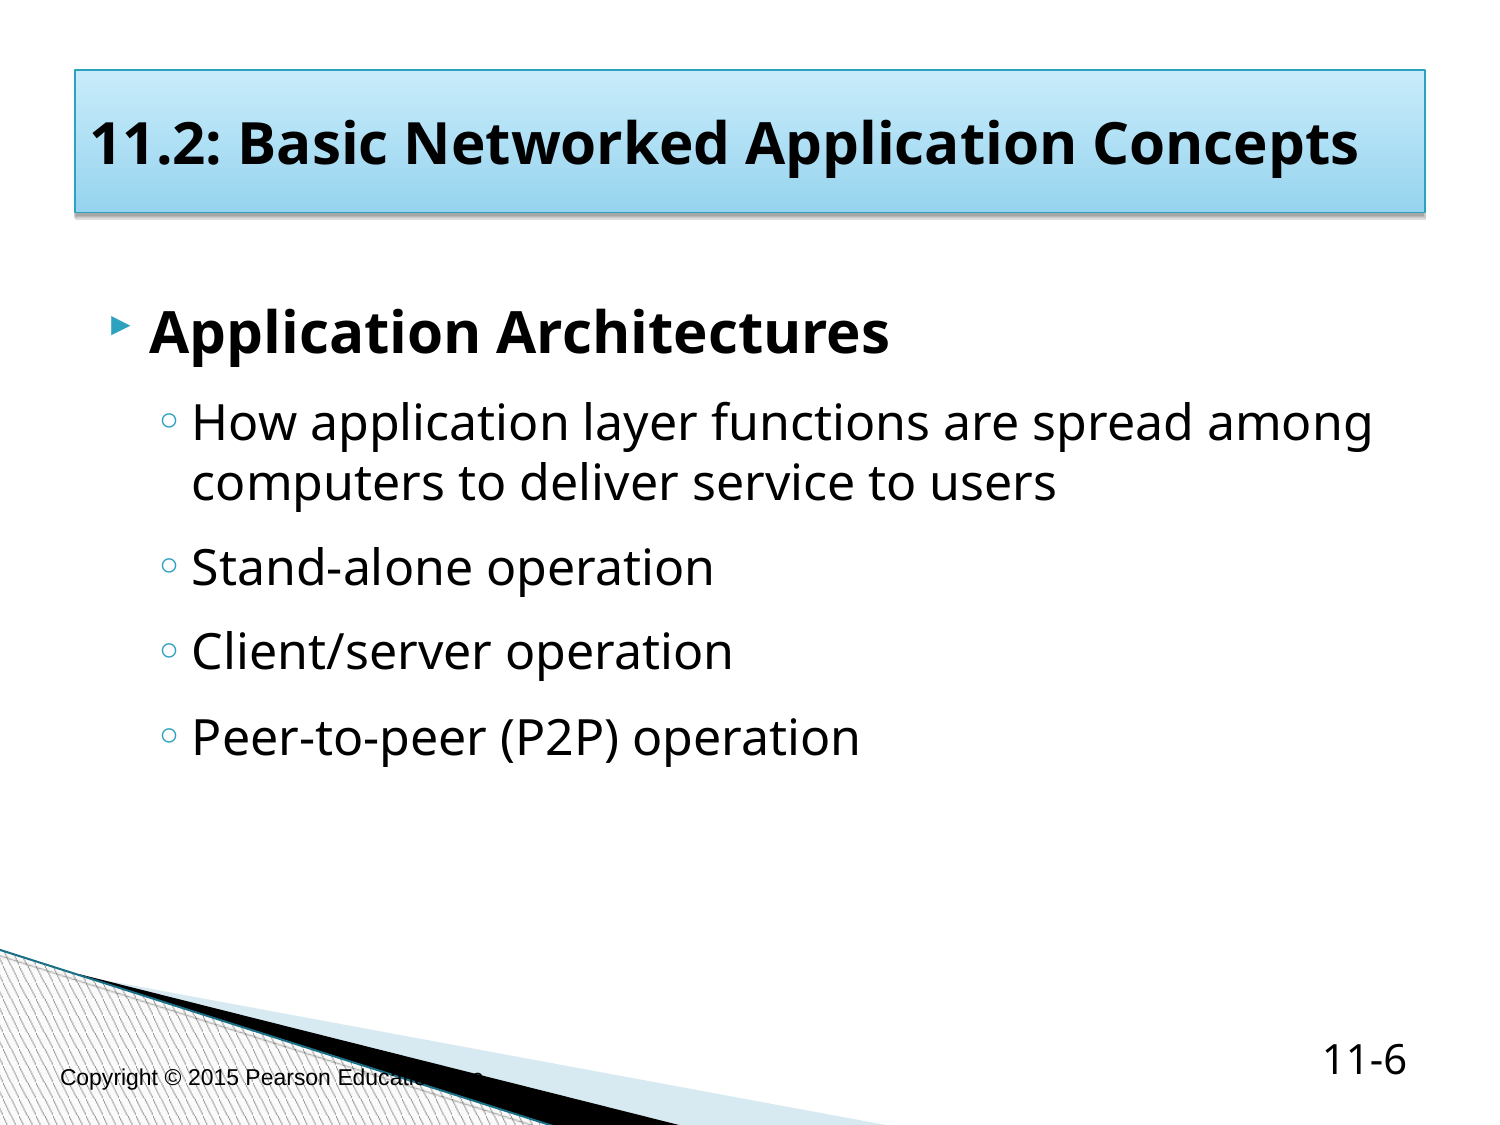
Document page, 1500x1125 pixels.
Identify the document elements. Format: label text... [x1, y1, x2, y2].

footer Copyright © 2015 Pearson Education, Inc. [37, 1050, 513, 1098]
slide_number 11-<number> [1287, 1037, 1423, 1098]
picture [0, 952, 543, 1125]
title 11.2: Basic Networked Application Concepts [75, 70, 1425, 213]
list Application Architectures How application layer functions are spread among computers to deliver service to users Stand-alone operation Client/server operation Peer-to-peer (P2P) operation [75, 287, 1425, 986]
